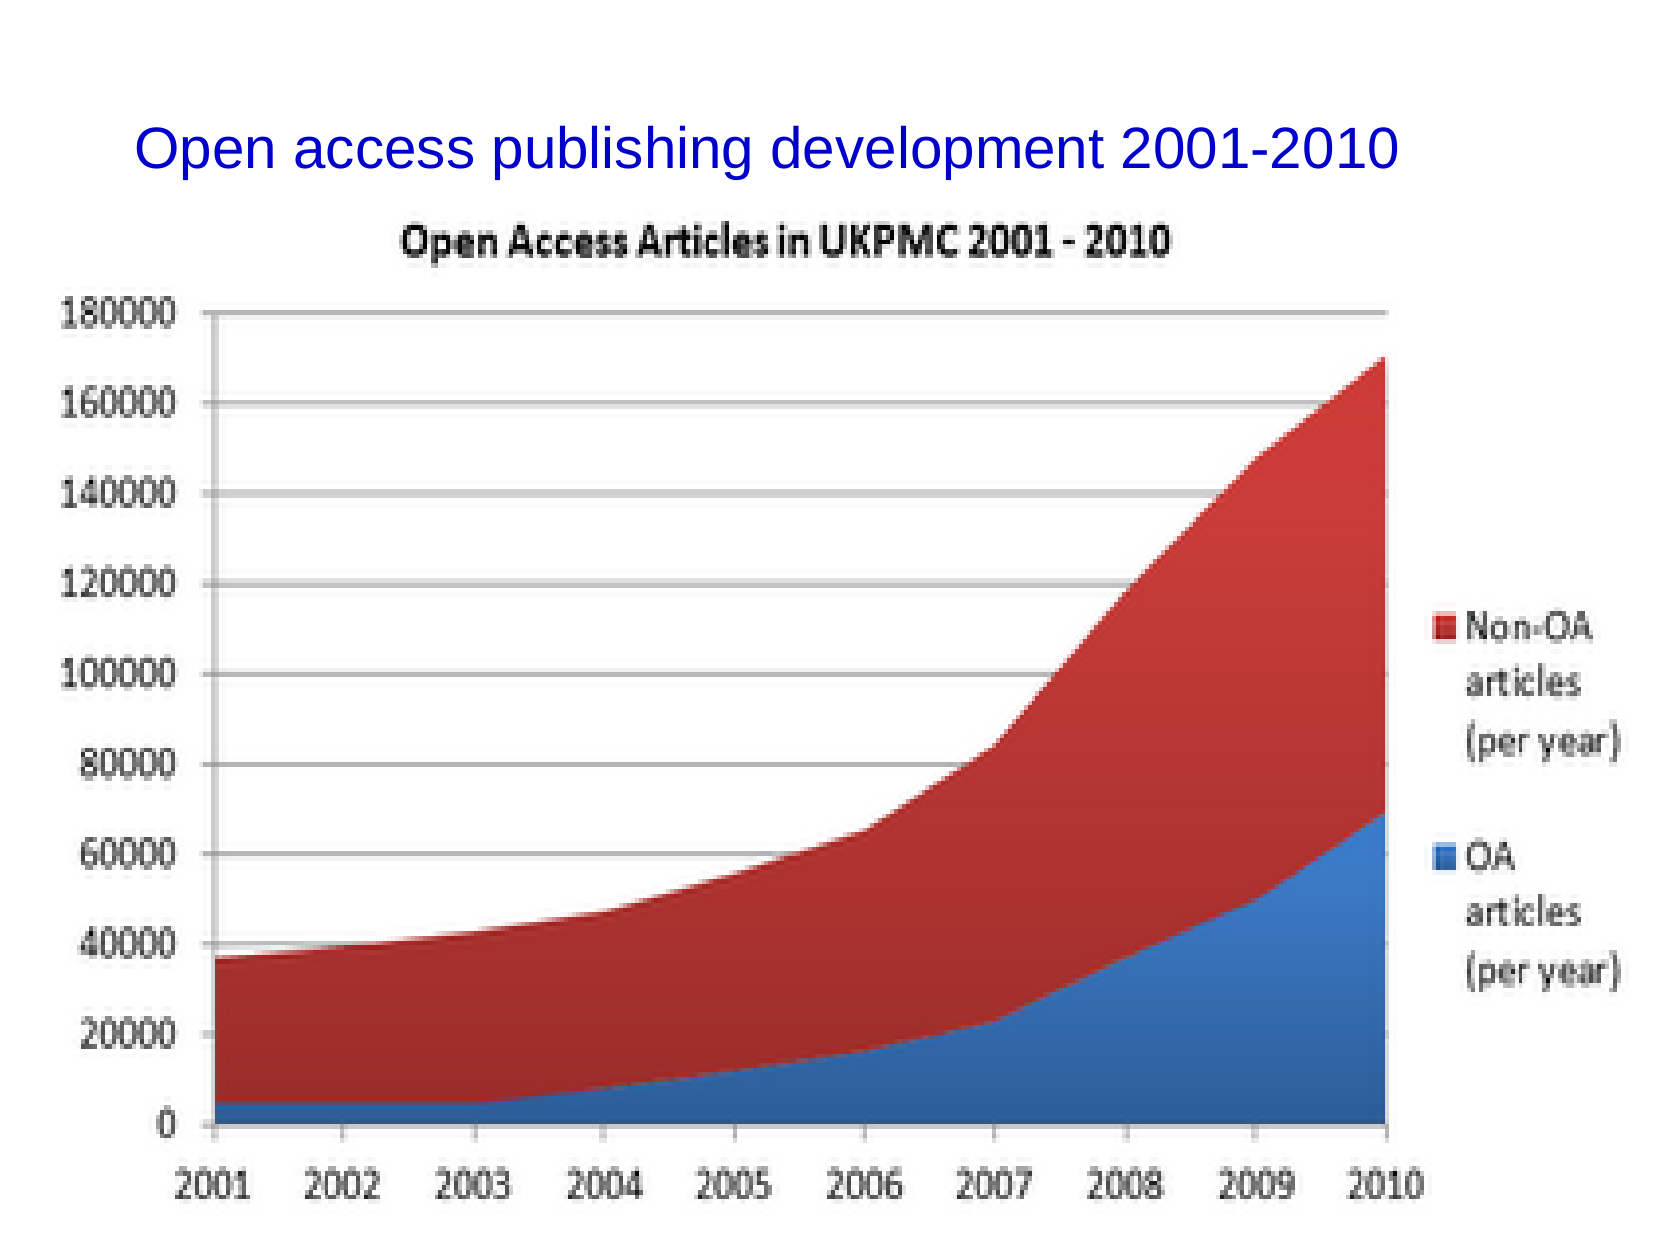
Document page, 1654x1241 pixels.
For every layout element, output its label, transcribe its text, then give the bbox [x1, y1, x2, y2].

text_box Open access publishing development 2001-2010 [120, 108, 1542, 196]
picture [58, 193, 1629, 1214]
